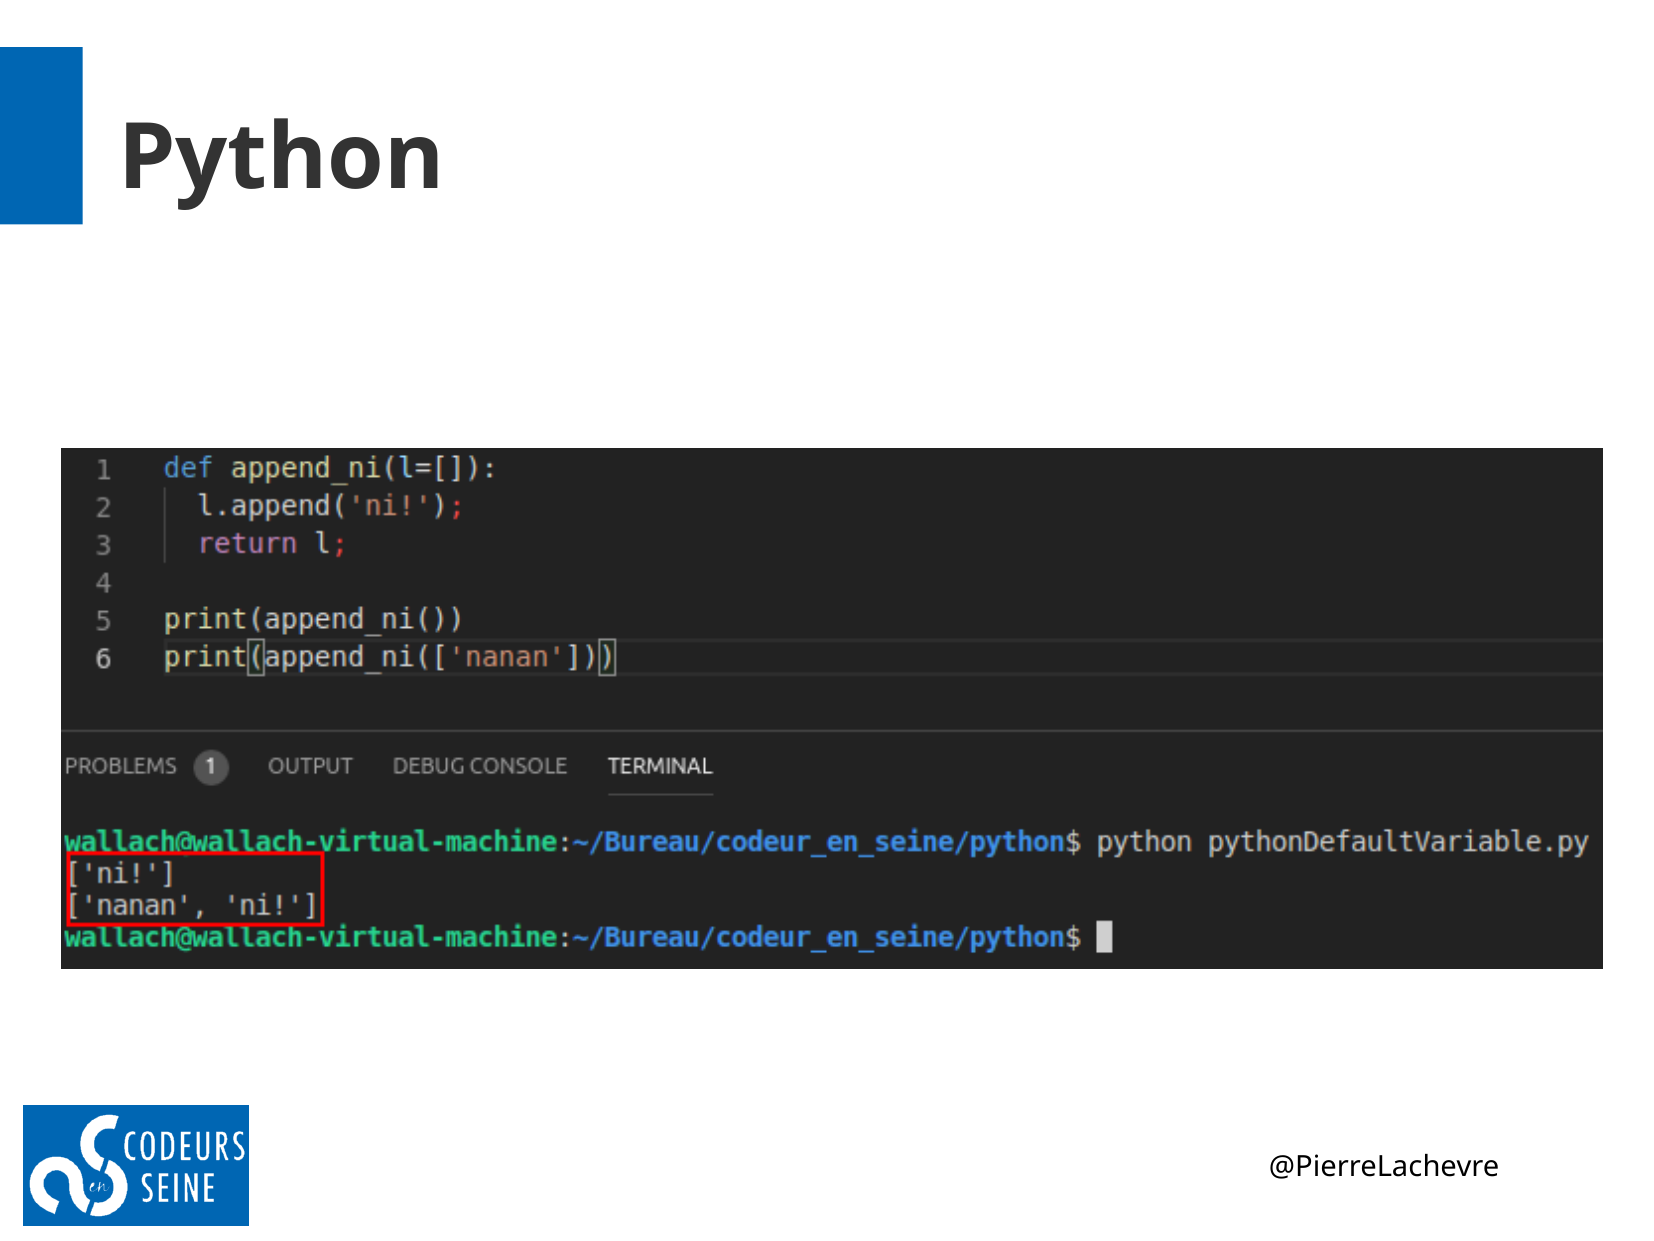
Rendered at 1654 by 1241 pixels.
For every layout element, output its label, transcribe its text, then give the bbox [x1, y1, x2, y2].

picture [61, 448, 1603, 969]
picture [23, 1105, 249, 1226]
title Python [118, 49, 1571, 257]
